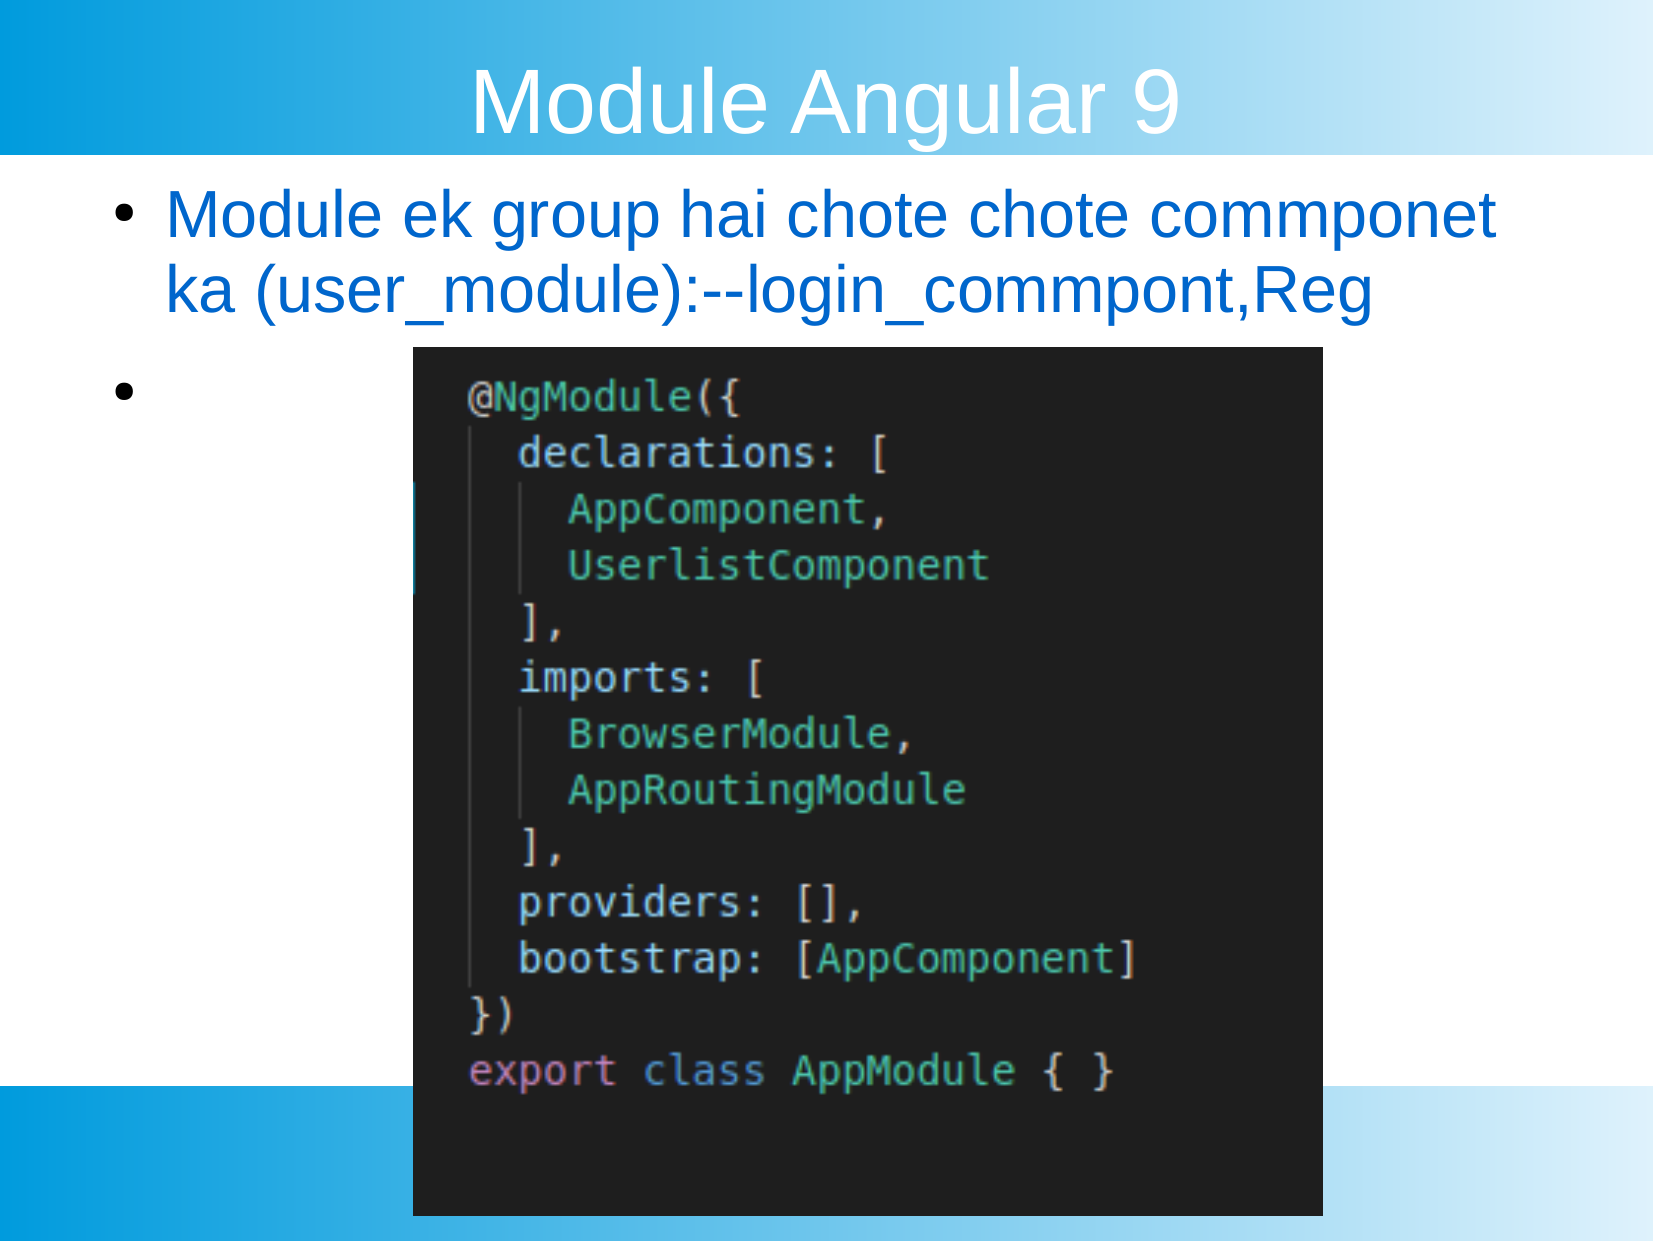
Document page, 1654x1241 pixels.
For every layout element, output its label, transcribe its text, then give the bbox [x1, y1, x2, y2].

picture [413, 347, 1323, 1216]
list Module ek group hai chote chote commponet ka (user_module):--login_commpont,Reg [94, 177, 1583, 897]
title Module Angular 9 [82, 49, 1571, 155]
